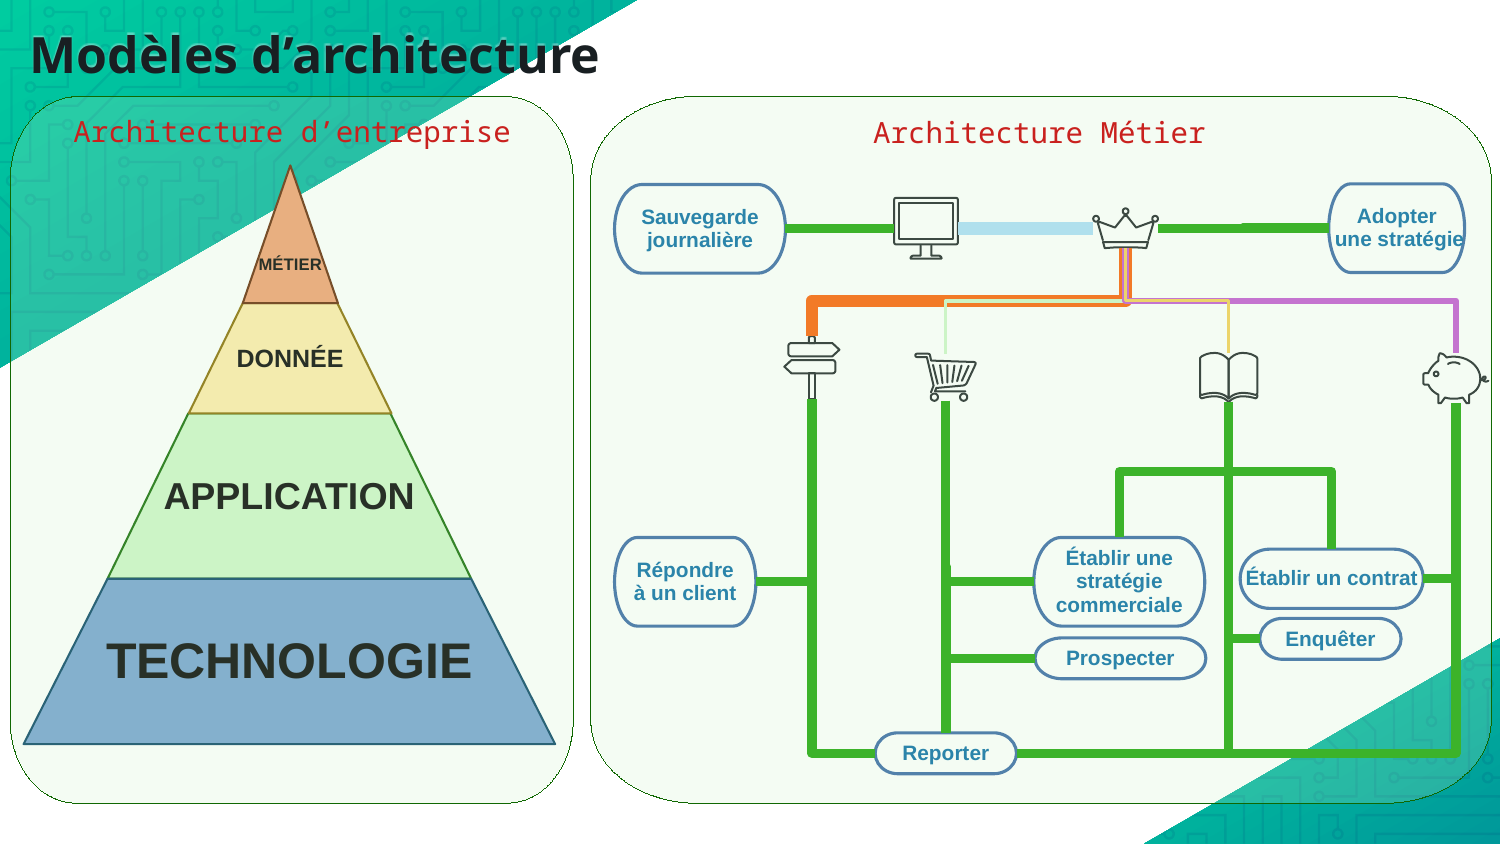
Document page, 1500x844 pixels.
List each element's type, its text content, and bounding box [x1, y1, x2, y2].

text_box Architecture d’entreprise [10, 104, 574, 154]
text_box [590, 223, 1492, 804]
text_box Architecture Métier [578, 104, 1500, 223]
title Modèles d’architecture [29, 29, 1347, 88]
text_box [10, 154, 574, 804]
text_box [53, 96, 535, 104]
text_box [652, 96, 1430, 104]
